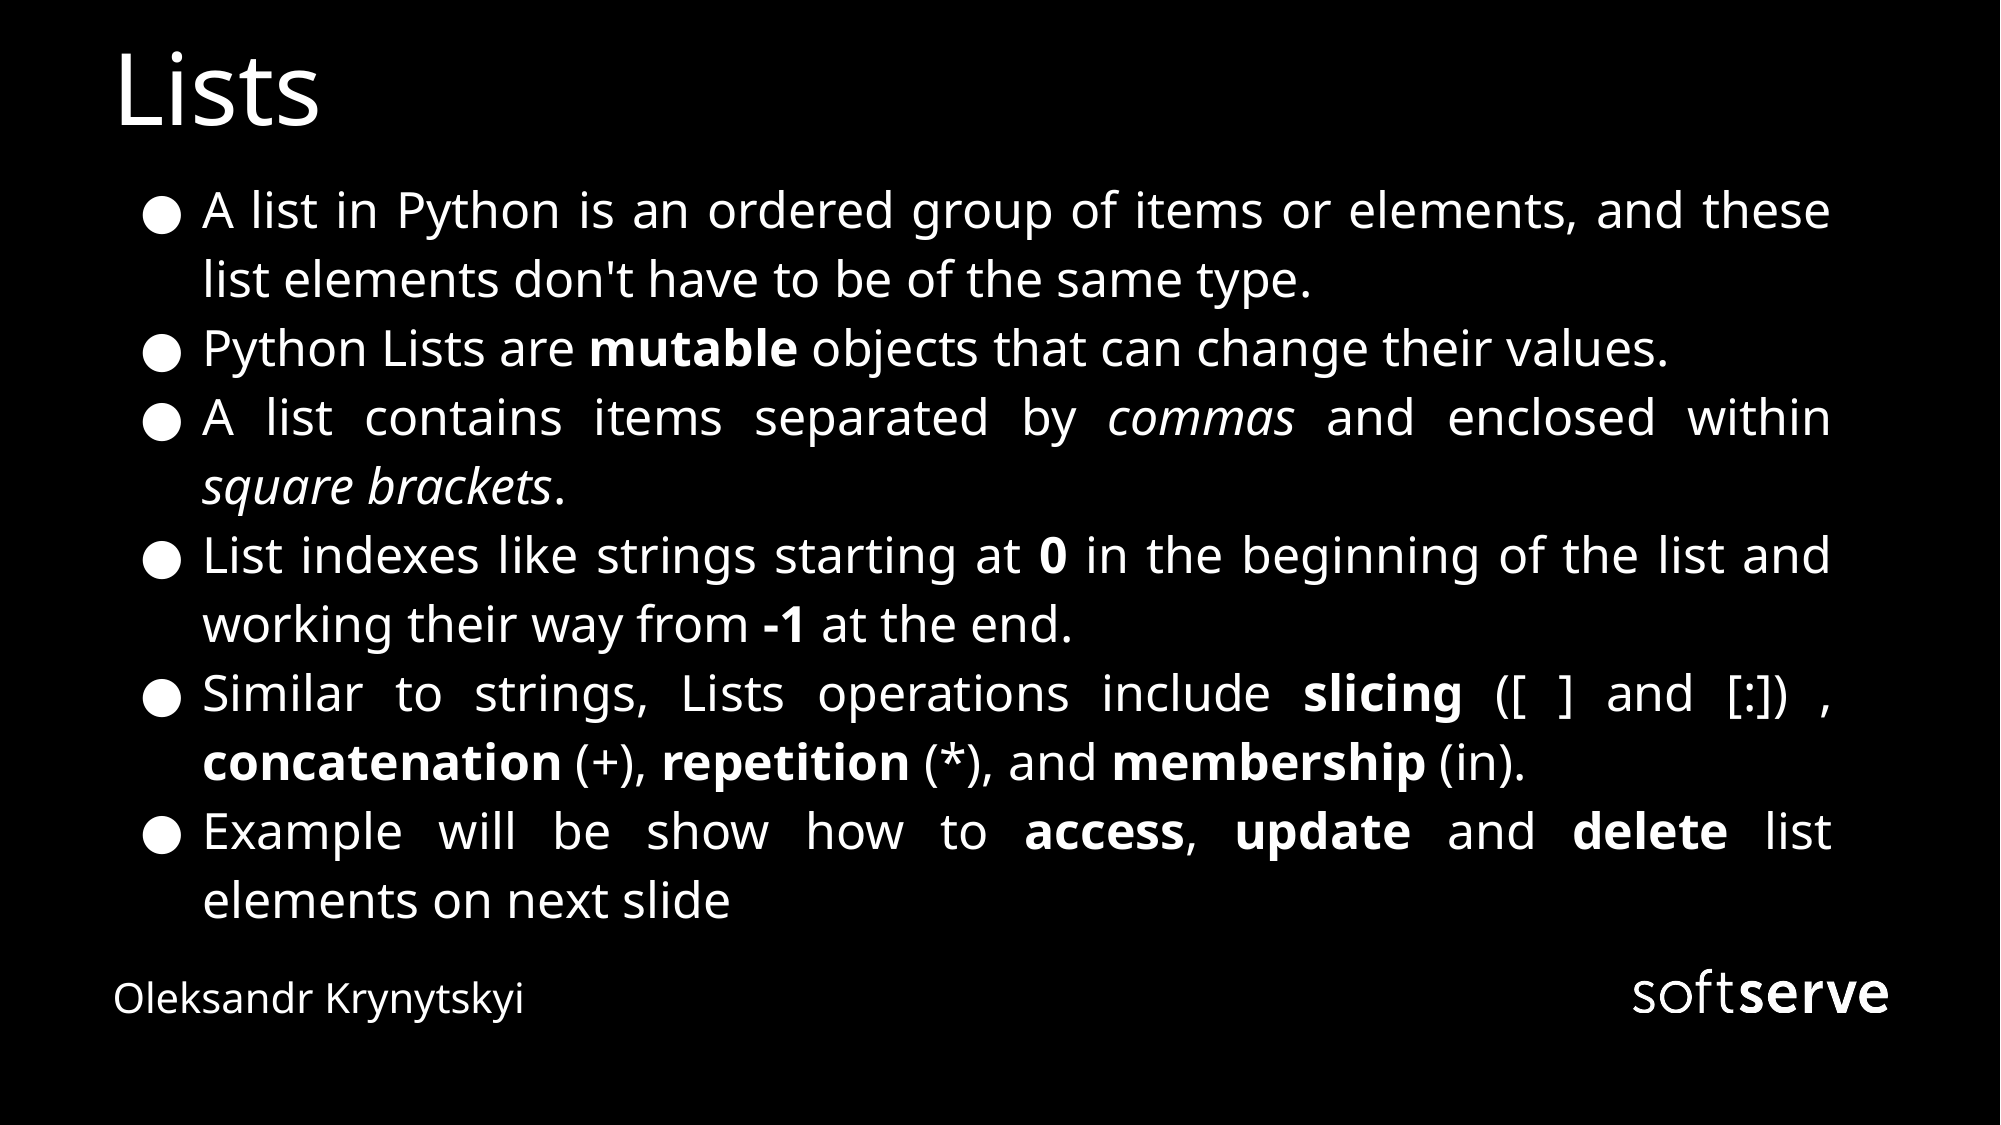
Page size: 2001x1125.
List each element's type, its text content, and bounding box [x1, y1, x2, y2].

title Lists [112, 33, 1888, 154]
list Oleksandr Krynytskyi [112, 970, 682, 1019]
picture [1633, 968, 1888, 1013]
text_box A list in Python is an ordered group of items or elements, and these list elements don't have to be of the same type. Python Lists are mutable objects that can change their values. A list contains items separated by commas and enclosed within square brackets. List indexes like strings starting at 0 in the beginning of the list and working their way from -1 at the end. Similar to strings, Lists operations include slicing ([ ] and [:]) , concatenation (+), repetition (*), and membership (in). Example will be show how to access, update and delete list elements on next slide [112, 154, 1888, 900]
